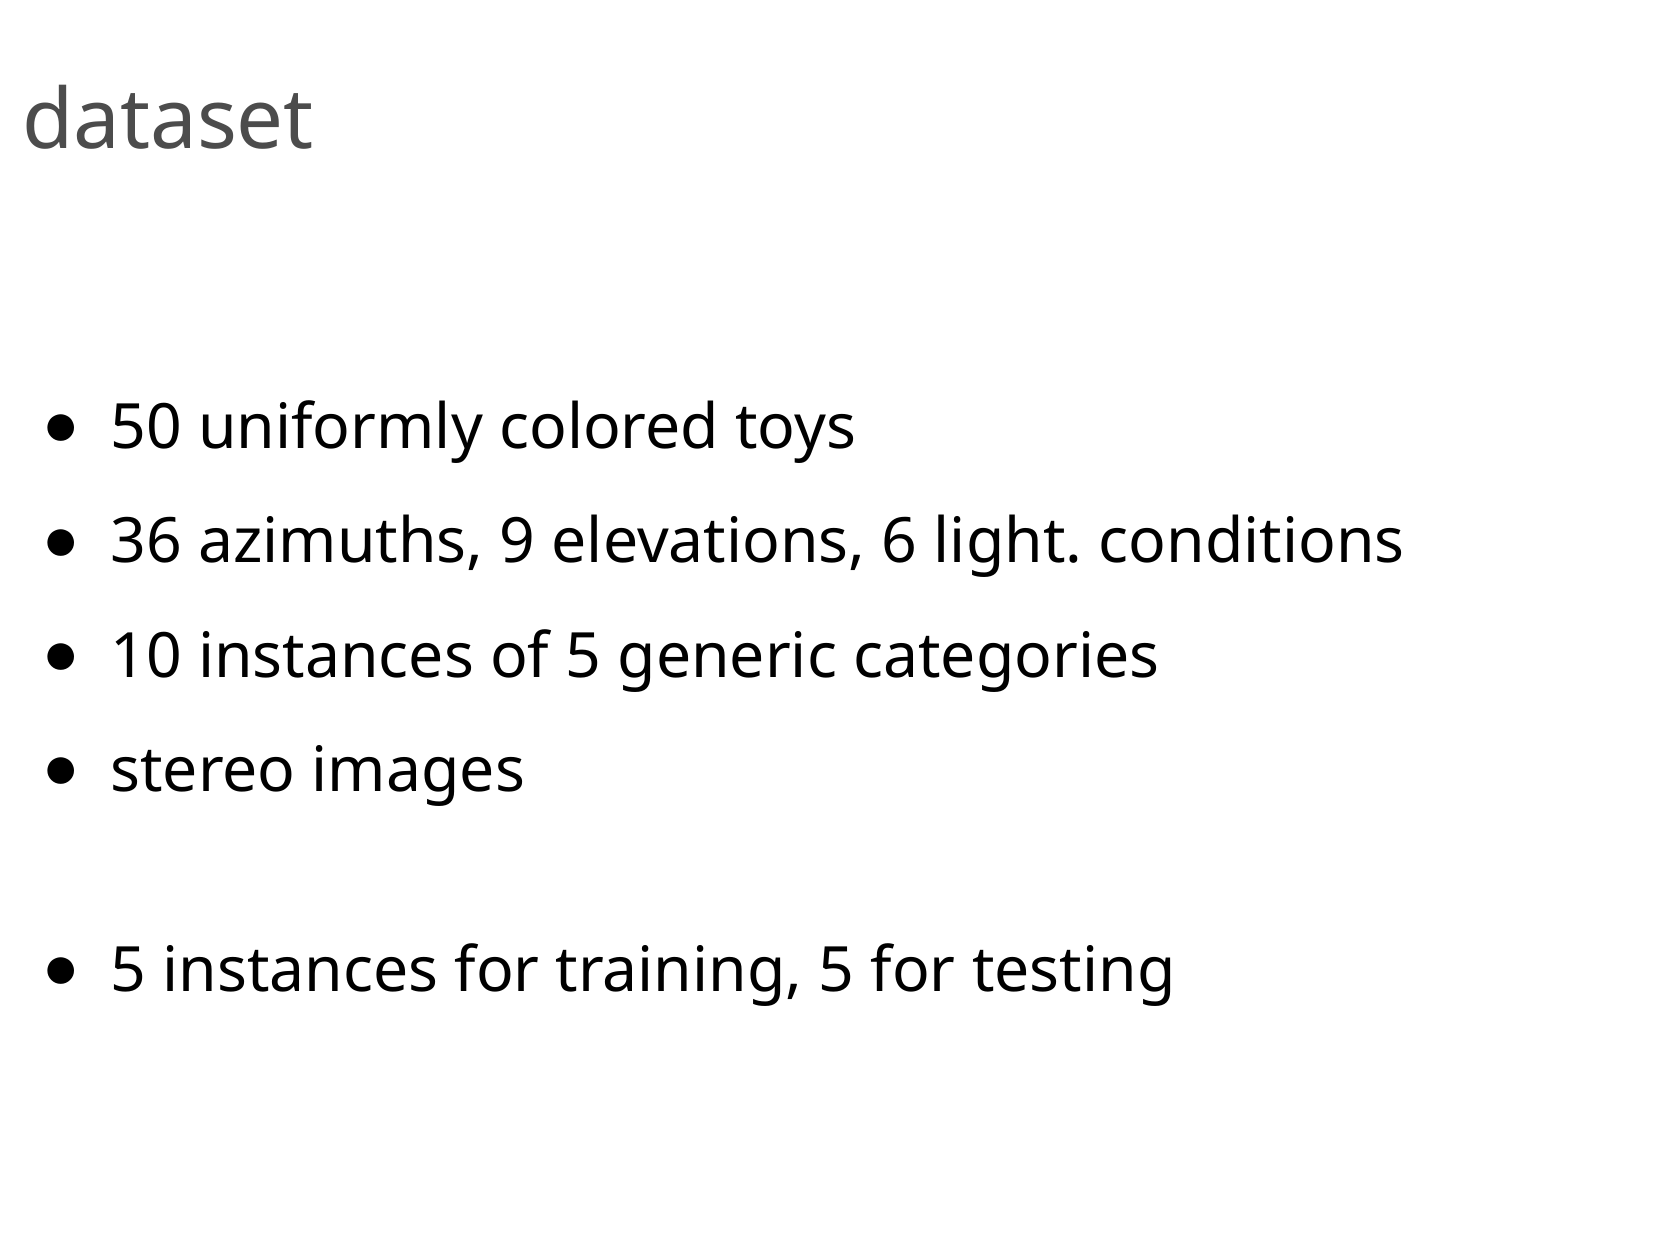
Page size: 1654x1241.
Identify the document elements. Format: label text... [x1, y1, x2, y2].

list 50 uniformly colored toys 36 azimuths, 9 elevations, 6 light. conditions 10 instances of 5 generic categories stereo images 5 instances for training, 5 for testing [25, 226, 1654, 1166]
title dataset [22, 19, 1654, 213]
